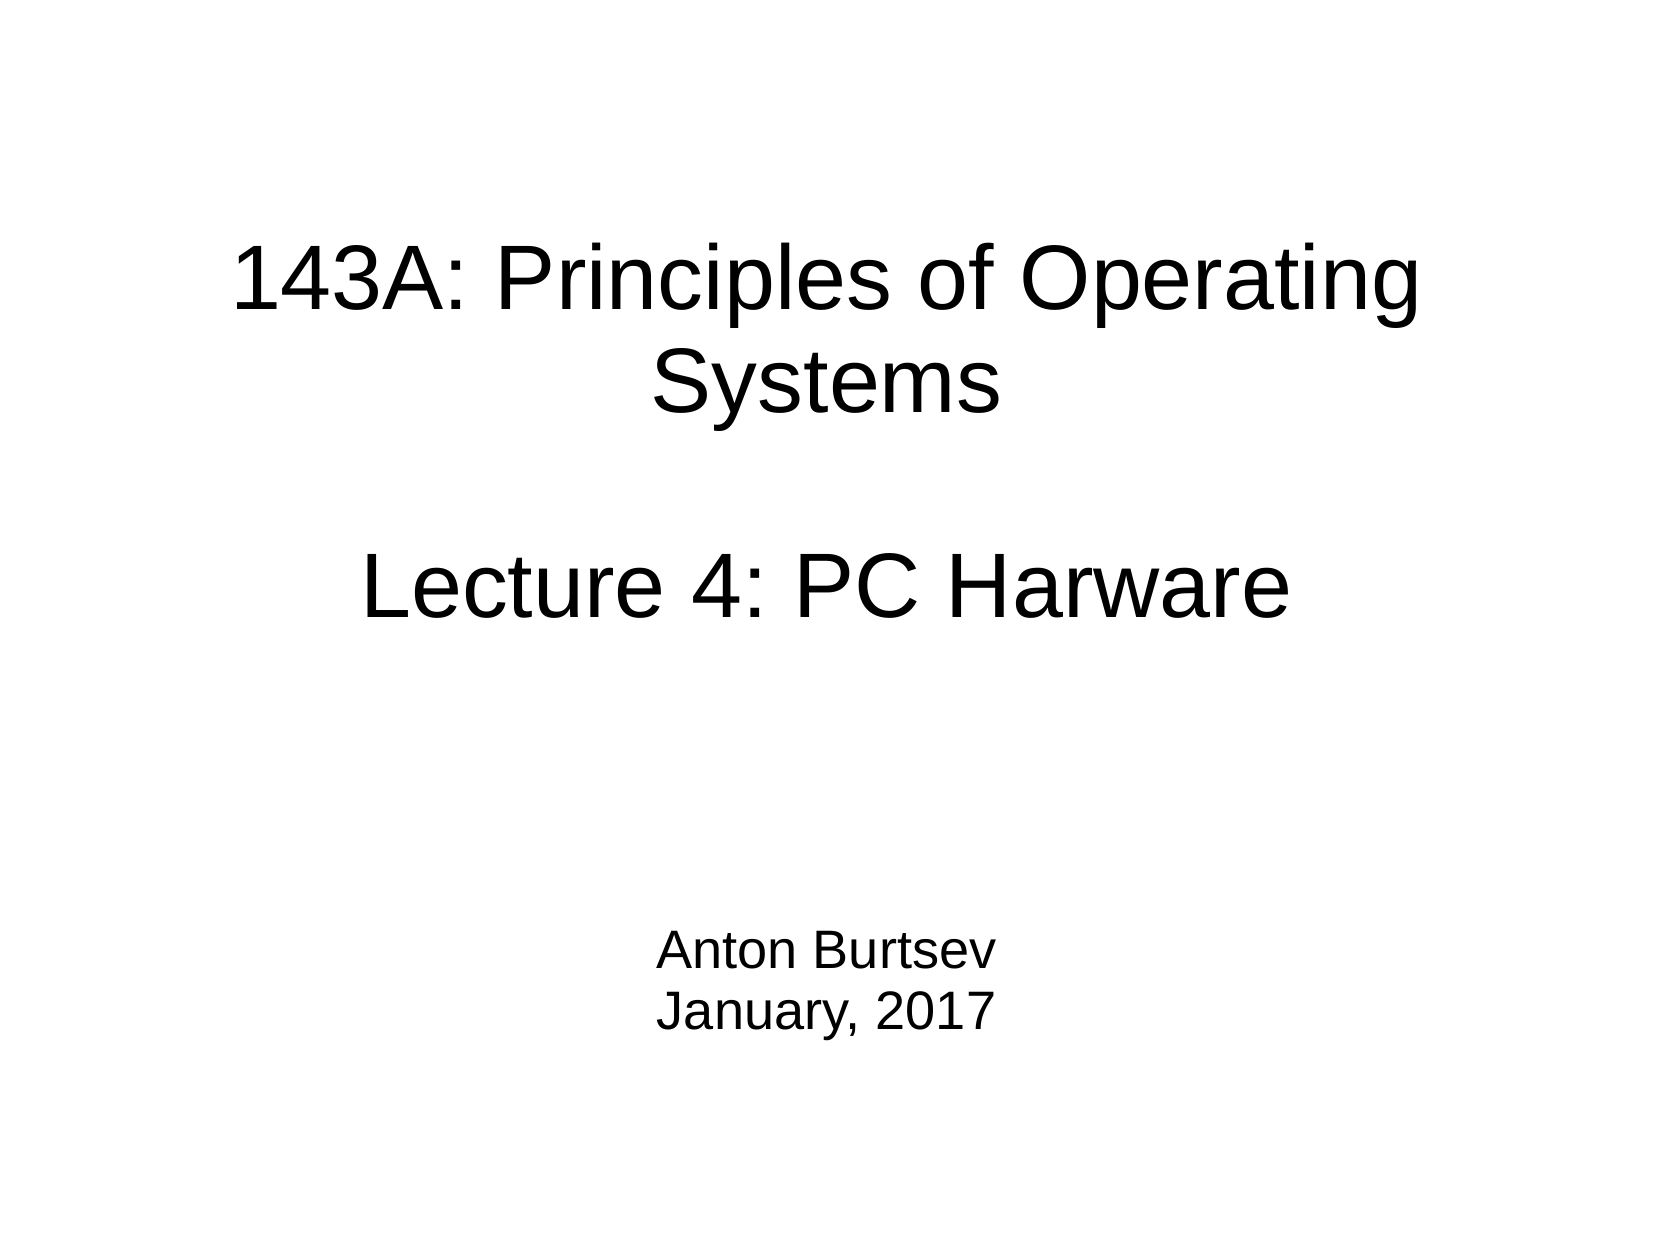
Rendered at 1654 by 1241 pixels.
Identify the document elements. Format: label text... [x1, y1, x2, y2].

title 143A: Principles of Operating Systems Lecture 4: PC Harware [82, 113, 1571, 637]
subtitle Anton Burtsev January, 2017 [82, 637, 1571, 1109]
